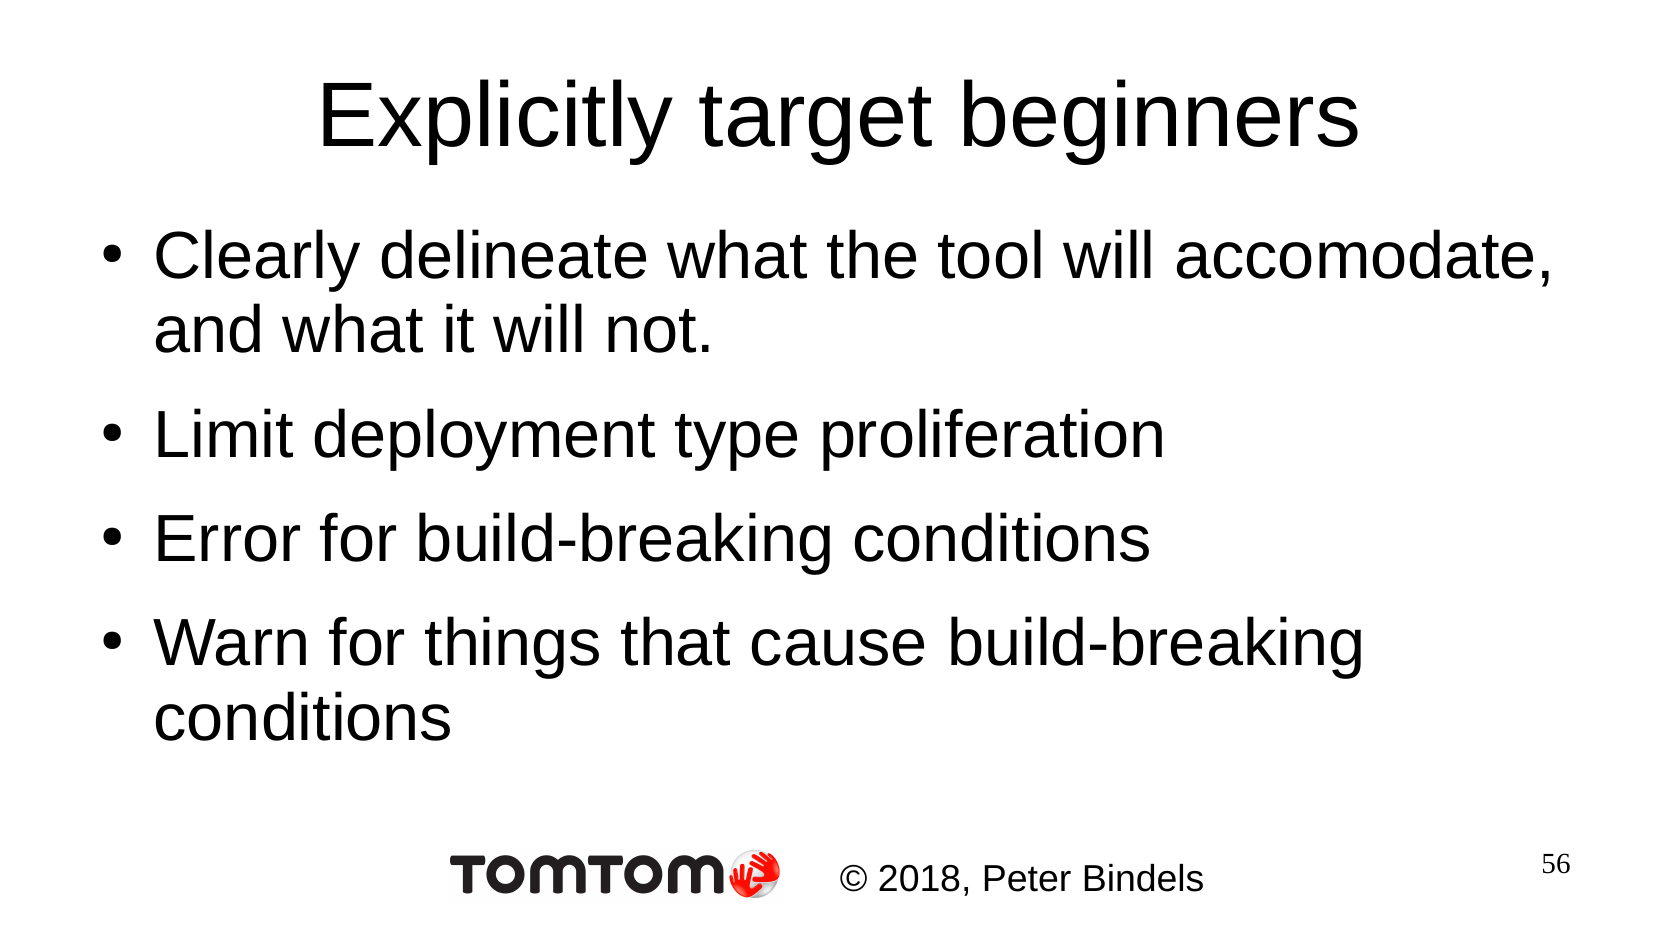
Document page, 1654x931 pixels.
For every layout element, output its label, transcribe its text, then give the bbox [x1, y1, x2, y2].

list Clearly delineate what the tool will accomodate, and what it will not. Limit deployment type proliferation Error for build-breaking conditions Warn for things that cause build-breaking conditions [82, 217, 1571, 758]
title Explicitly target beginners [82, 37, 1571, 193]
picture [450, 847, 784, 905]
